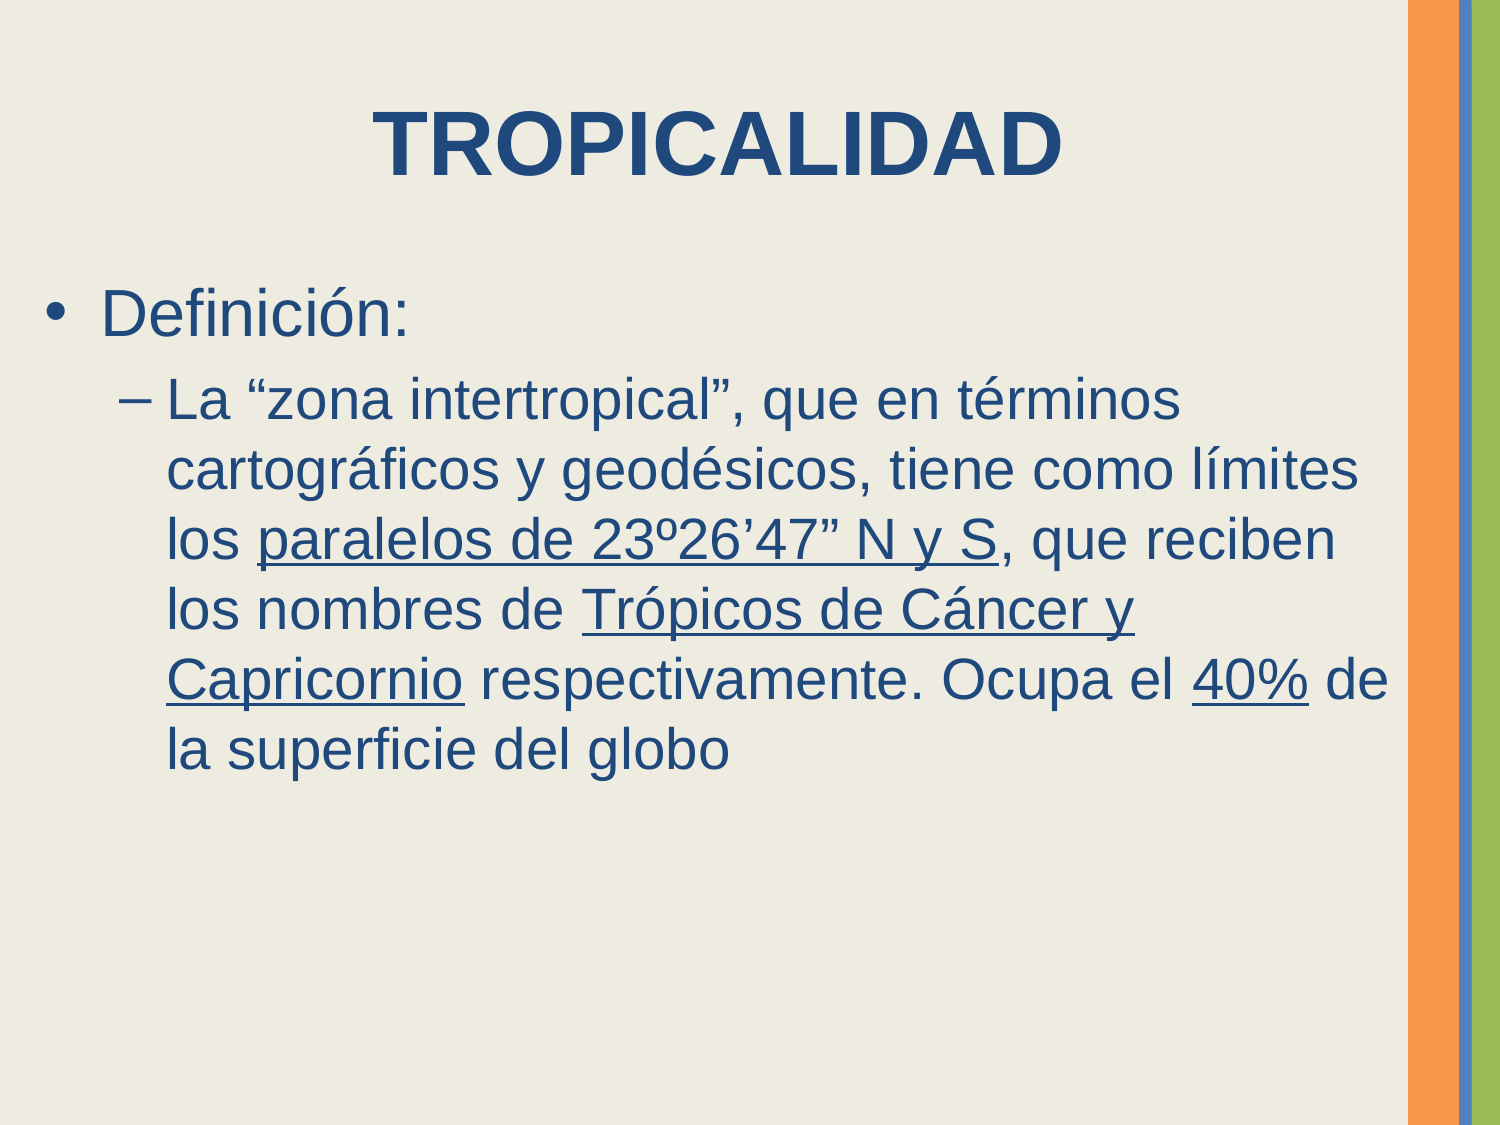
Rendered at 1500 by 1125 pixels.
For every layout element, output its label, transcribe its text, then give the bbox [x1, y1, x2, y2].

title tropicalidad [29, 45, 1408, 233]
list Definición: La “zona intertropical”, que en términos cartográficos y geodésicos, tiene como límites los paralelos de 23º26’47” N y S, que reciben los nombres de Trópicos de Cáncer y Capricornio respectivamente. Ocupa el 40% de la superficie del globo [29, 262, 1408, 1125]
